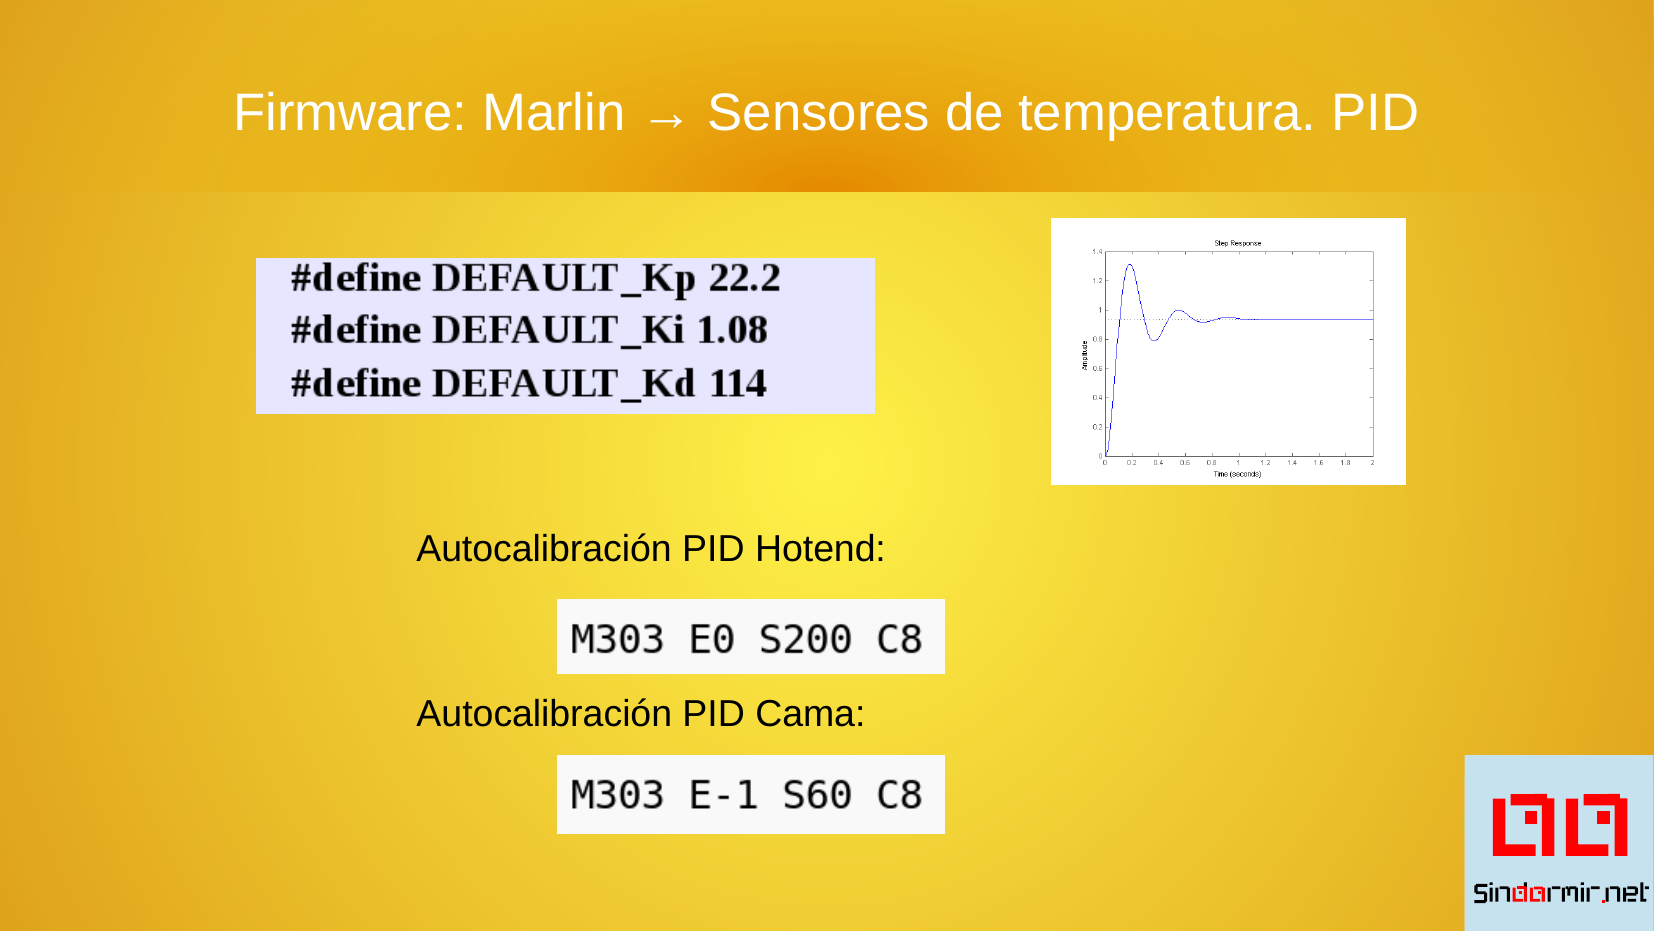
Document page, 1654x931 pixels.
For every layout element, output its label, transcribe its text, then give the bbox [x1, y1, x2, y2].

picture [557, 755, 945, 834]
title Firmware: Marlin → Sensores de temperatura. PID [82, 35, 1571, 189]
picture [557, 599, 945, 674]
picture [256, 258, 875, 414]
text_box Autocalibración PID Cama: [401, 685, 881, 742]
picture [1464, 755, 1654, 931]
picture [1051, 218, 1406, 485]
text_box Autocalibración PID Hotend: [401, 519, 902, 577]
